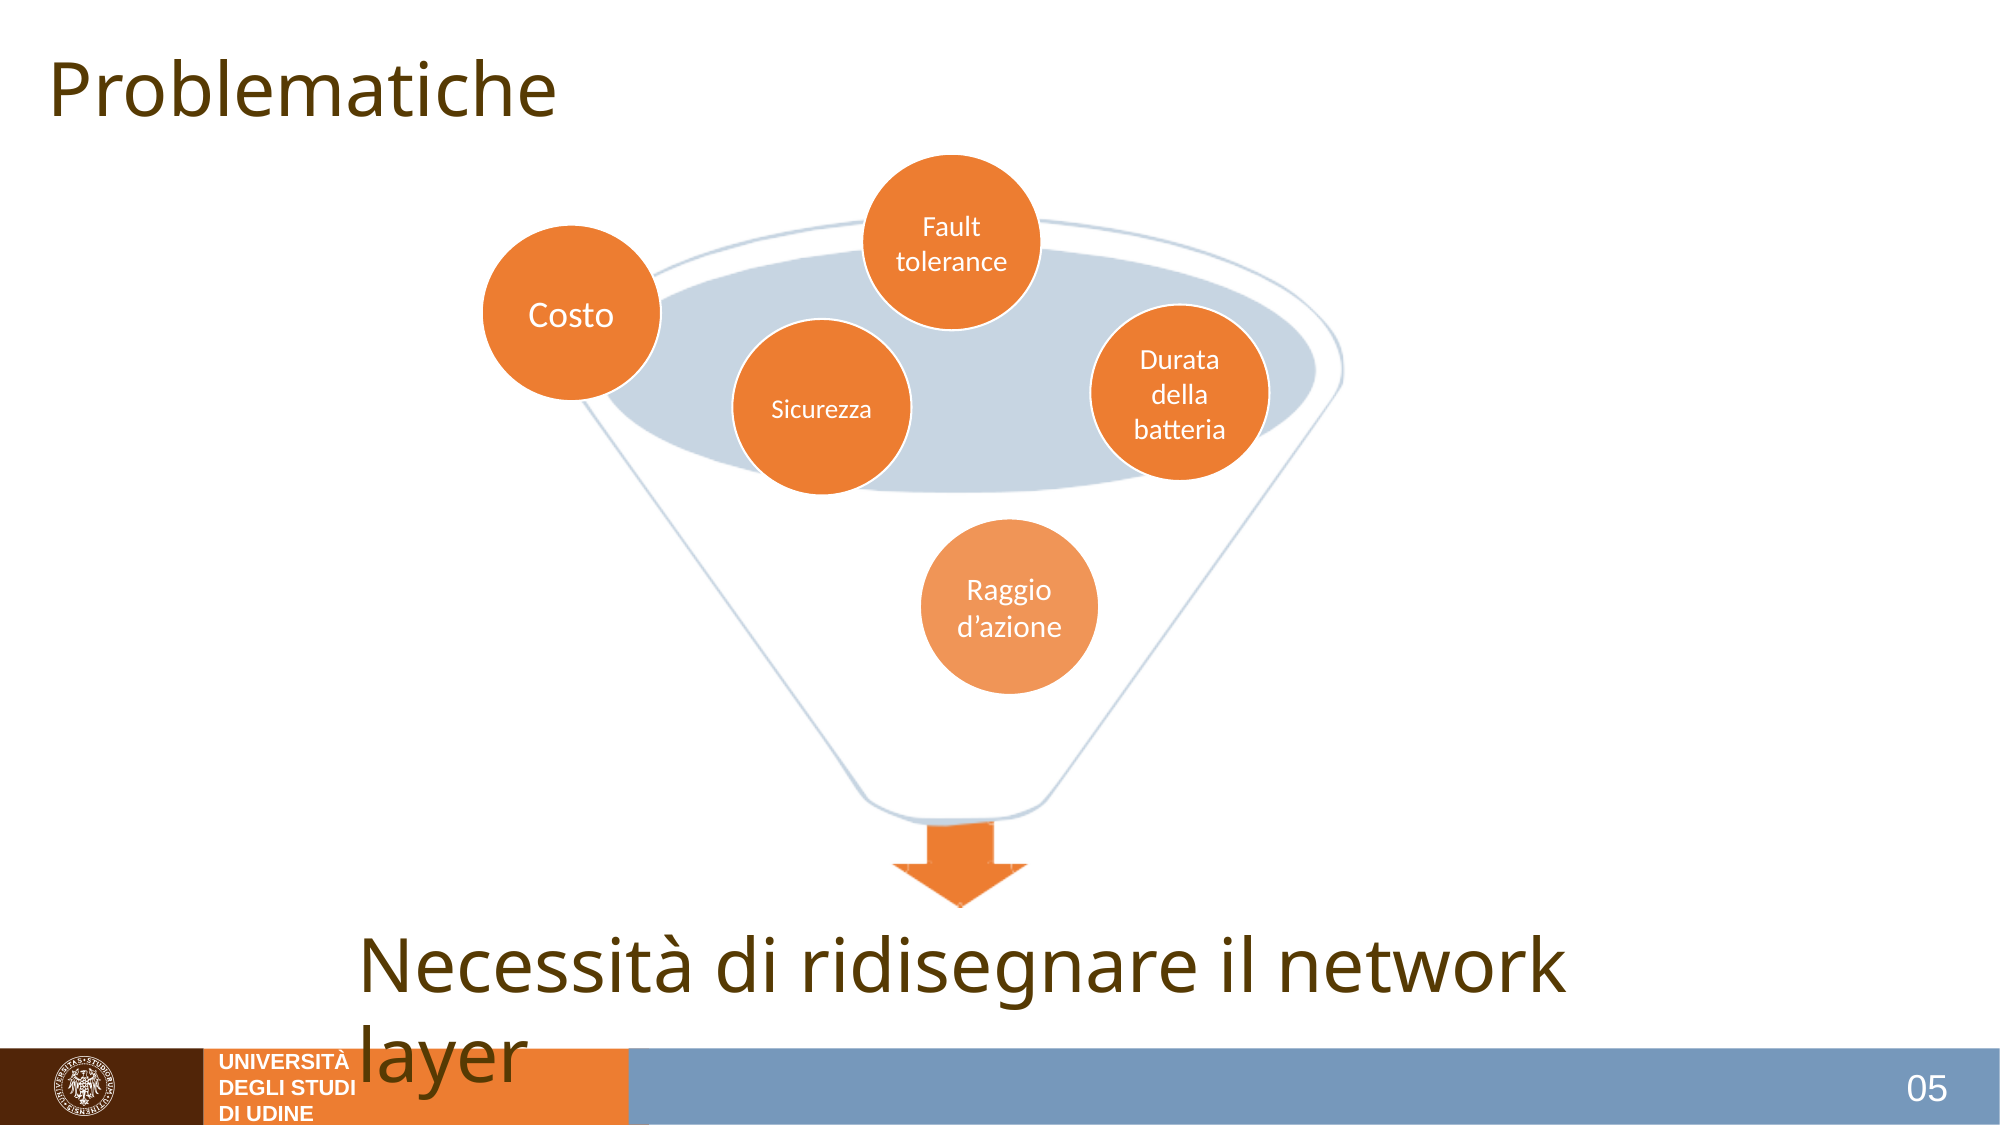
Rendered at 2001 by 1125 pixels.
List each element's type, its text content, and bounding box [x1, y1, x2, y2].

text_box [628, 1048, 2000, 1125]
picture [51, 1053, 117, 1120]
text_box Durata della batteria [1090, 304, 1270, 482]
text_box UNIVERSITÀ DEGLI STUDI DI UDINE [203, 1048, 628, 1125]
text_box Fault tolerance [862, 153, 1042, 331]
picture [573, 200, 1358, 908]
text_box Necessità di ridisegnare il network layer [342, 910, 1748, 1016]
text_box Sicurezza [732, 318, 912, 496]
text_box Raggio d’azione [919, 518, 1100, 695]
text_box Problematiche [33, 33, 1438, 139]
text_box [0, 1048, 203, 1125]
text_box Costo [481, 224, 662, 402]
text_box 05 [1864, 1056, 1963, 1117]
